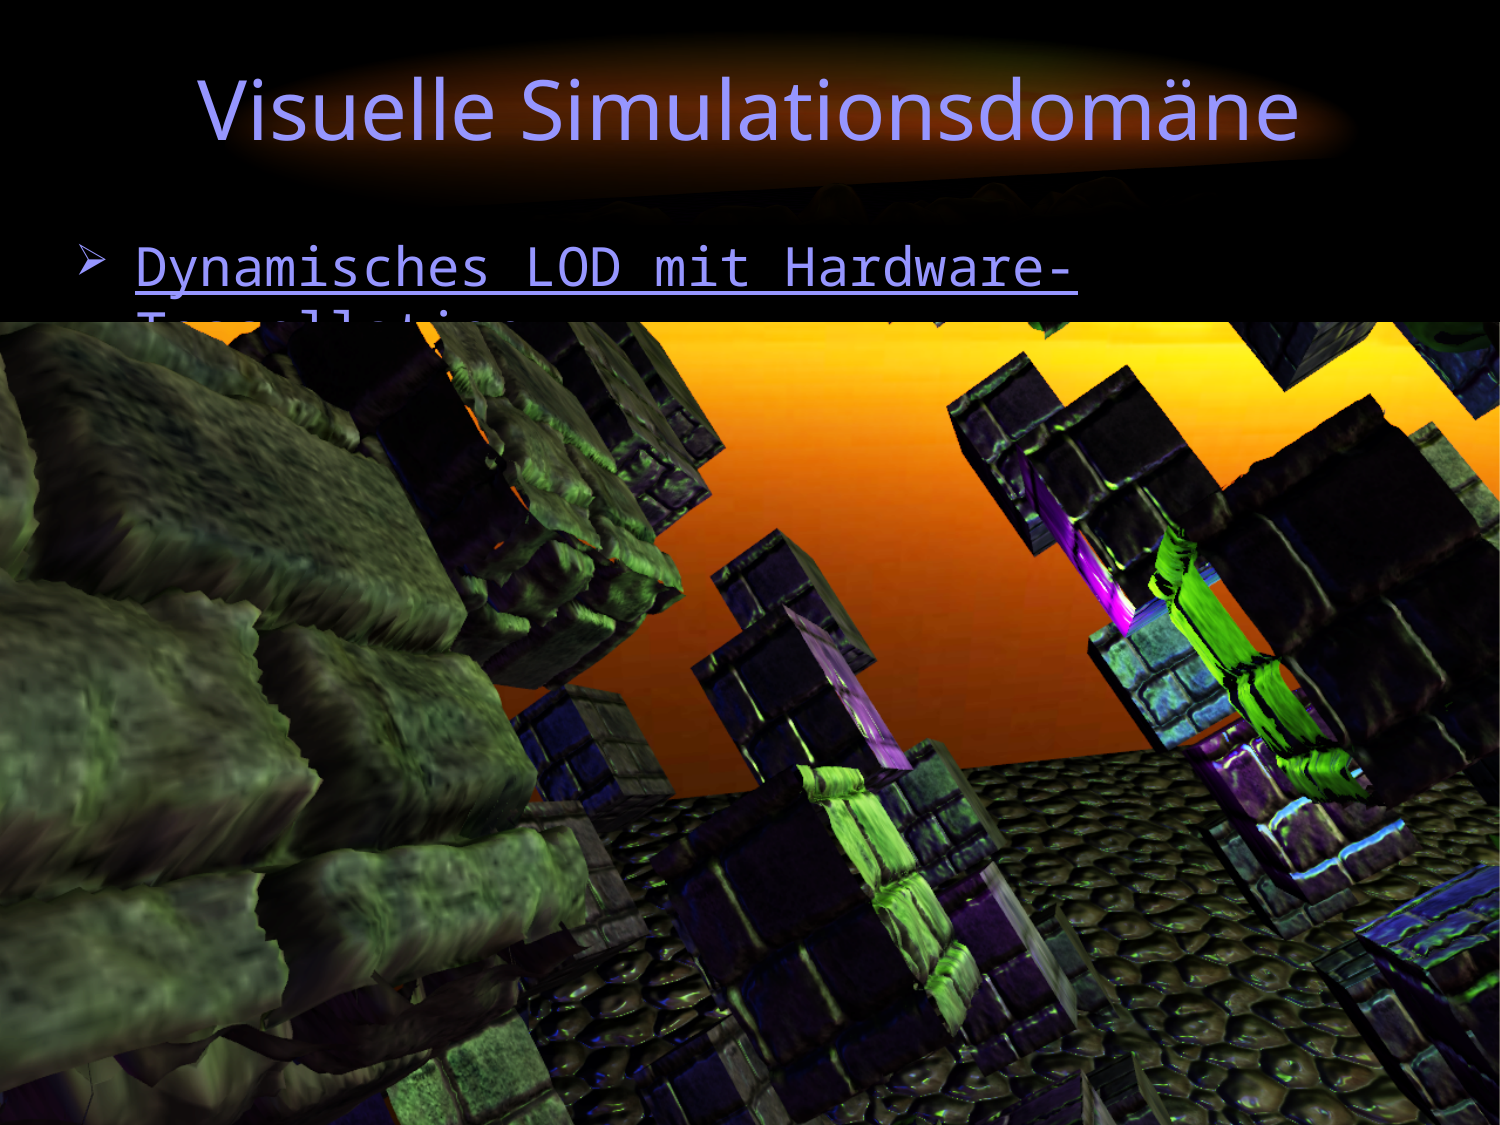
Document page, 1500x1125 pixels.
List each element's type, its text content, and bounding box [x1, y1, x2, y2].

text_box [112, 0, 1463, 224]
text_box Visuelle Simulationsdomäne [75, 0, 1426, 216]
text_box Dynamisches LOD mit Hardware-Tessellation [0, 224, 1471, 322]
picture [0, 322, 1500, 1125]
